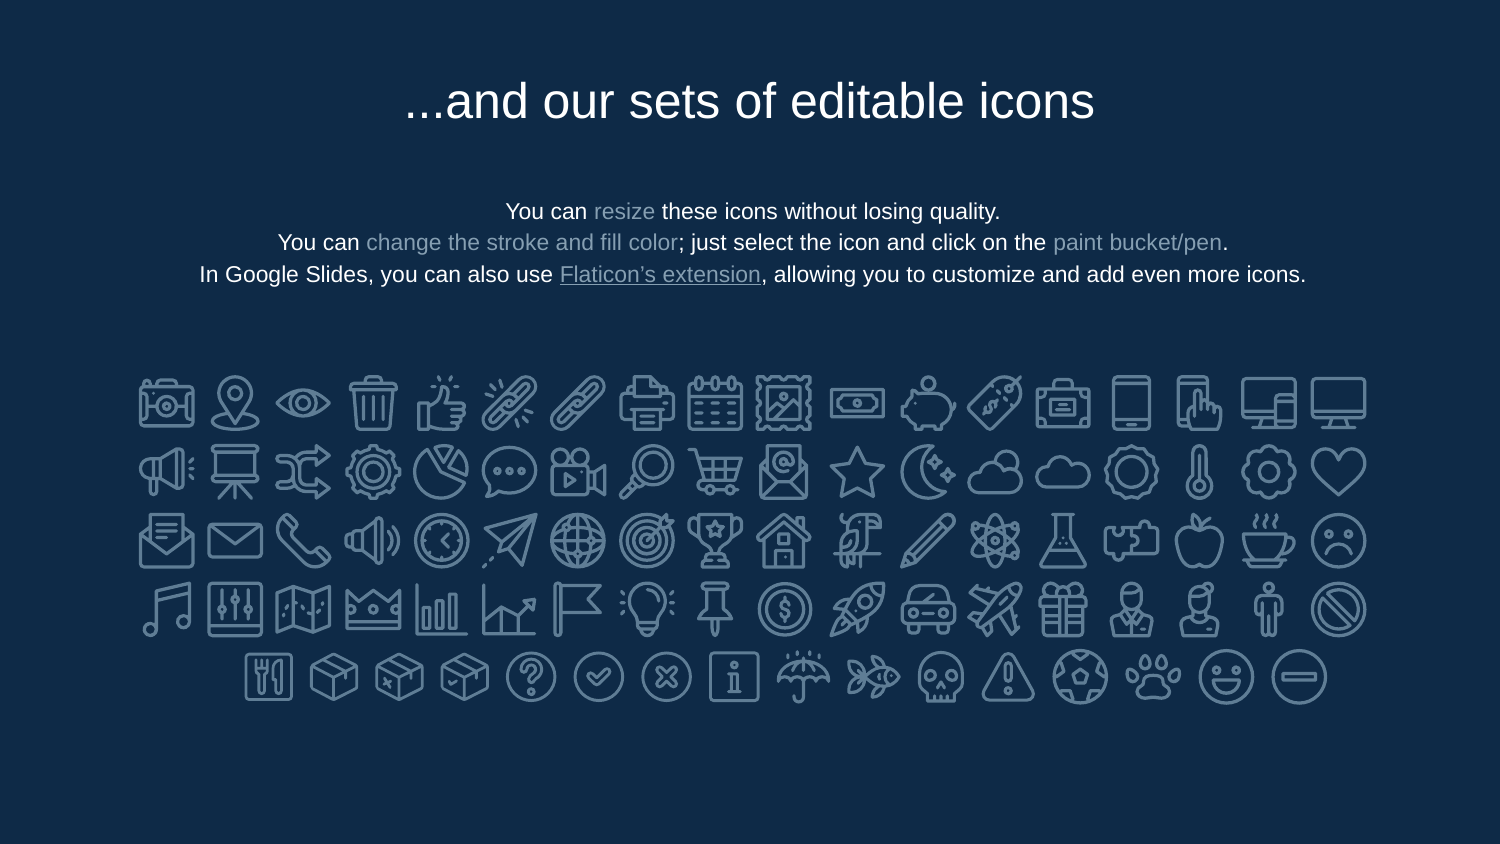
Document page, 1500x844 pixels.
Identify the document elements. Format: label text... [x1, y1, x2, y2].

text_box [489, 383, 497, 392]
text_box [641, 651, 692, 703]
text_box [433, 443, 454, 465]
text_box [1103, 519, 1160, 562]
text_box [697, 581, 734, 638]
text_box [900, 583, 957, 635]
text_box [521, 415, 529, 424]
text_box [1241, 532, 1296, 569]
text_box [207, 522, 264, 559]
text_box [387, 529, 394, 552]
text_box [966, 375, 1023, 431]
text_box [391, 525, 401, 557]
text_box [275, 443, 331, 500]
text_box [832, 512, 882, 569]
text_box [483, 512, 538, 567]
text_box [309, 652, 359, 701]
text_box [709, 651, 760, 703]
text_box [1154, 653, 1168, 671]
text_box [514, 417, 520, 429]
text_box [1252, 512, 1259, 529]
text_box [275, 388, 331, 418]
text_box [1271, 648, 1328, 705]
text_box [553, 581, 602, 638]
text_box [345, 588, 402, 631]
text_box [627, 581, 667, 638]
text_box [348, 375, 398, 431]
text_box [447, 449, 469, 477]
text_box [970, 512, 1020, 569]
text_box [482, 583, 537, 636]
text_box [1103, 444, 1160, 500]
text_box [669, 609, 675, 616]
text_box [550, 447, 607, 497]
text_box [440, 652, 489, 701]
text_box [1038, 581, 1088, 638]
text_box [188, 457, 195, 464]
text_box [421, 605, 432, 630]
text_box [275, 584, 332, 634]
text_box [1111, 375, 1152, 431]
text_box [550, 512, 606, 569]
text_box [687, 447, 743, 496]
text_box [1241, 376, 1297, 430]
text_box [900, 444, 948, 500]
text_box [447, 592, 458, 630]
text_box [138, 512, 195, 569]
text_box [1176, 375, 1223, 431]
text_box [549, 375, 606, 431]
text_box [618, 444, 675, 500]
text_box [847, 654, 901, 699]
text_box [619, 375, 676, 431]
text_box [375, 652, 424, 701]
text_box [345, 444, 402, 500]
text_box [829, 445, 886, 499]
text_box [1179, 581, 1220, 638]
text_box [210, 375, 260, 431]
text_box [1310, 447, 1367, 497]
text_box [829, 387, 885, 419]
text_box [926, 453, 943, 471]
text_box [1174, 512, 1225, 569]
text_box [1135, 673, 1172, 700]
text_box [138, 447, 185, 497]
text_box [1167, 667, 1182, 684]
text_box [210, 443, 260, 500]
text_box [981, 652, 1035, 702]
text_box [412, 447, 467, 500]
text_box [1035, 377, 1091, 429]
text_box [687, 375, 744, 431]
text_box [417, 385, 467, 431]
text_box [687, 512, 744, 569]
text_box [755, 375, 812, 431]
text_box [900, 512, 957, 569]
text_box [776, 656, 831, 704]
text_box [1125, 667, 1140, 684]
text_box [142, 581, 192, 638]
text_box [967, 581, 1023, 638]
text_box [939, 466, 957, 484]
text_box [481, 375, 538, 431]
text_box ...and our sets of editable icons [171, 53, 1328, 133]
text_box [1262, 512, 1269, 529]
text_box [275, 512, 332, 569]
text_box [1052, 648, 1109, 705]
text_box [188, 473, 195, 481]
text_box [1241, 444, 1297, 500]
text_box [619, 512, 675, 569]
list You can resize these icons without losing quality. You can change the stroke and fill color; just select the icon and click on the paint bucket/pen. In Google Slides, you can also use Flaticon’s extension, allowing you to customize and add even more icons. [135, 193, 1371, 318]
text_box [1185, 444, 1214, 500]
text_box [207, 581, 264, 638]
text_box [436, 375, 442, 382]
text_box [900, 375, 957, 431]
text_box [1254, 581, 1284, 638]
text_box [967, 449, 1024, 495]
text_box [415, 583, 469, 636]
text_box [1310, 376, 1367, 430]
text_box [1198, 648, 1255, 705]
text_box [1310, 581, 1367, 638]
text_box [573, 651, 625, 703]
text_box [759, 444, 809, 500]
text_box [1035, 455, 1091, 489]
text_box [1039, 512, 1087, 569]
text_box [917, 650, 964, 703]
text_box [1310, 512, 1367, 569]
text_box [523, 408, 534, 415]
text_box [434, 599, 445, 630]
text_box [755, 512, 812, 569]
text_box [498, 378, 504, 389]
text_box [484, 392, 495, 398]
text_box [413, 512, 470, 569]
text_box [481, 445, 538, 499]
text_box [1138, 653, 1152, 671]
text_box [344, 516, 384, 566]
text_box [829, 581, 886, 638]
text_box [1272, 512, 1279, 529]
text_box [757, 581, 813, 637]
text_box [1109, 581, 1154, 638]
text_box [481, 562, 487, 569]
text_box [505, 651, 557, 703]
text_box [138, 378, 195, 428]
text_box [244, 652, 293, 701]
